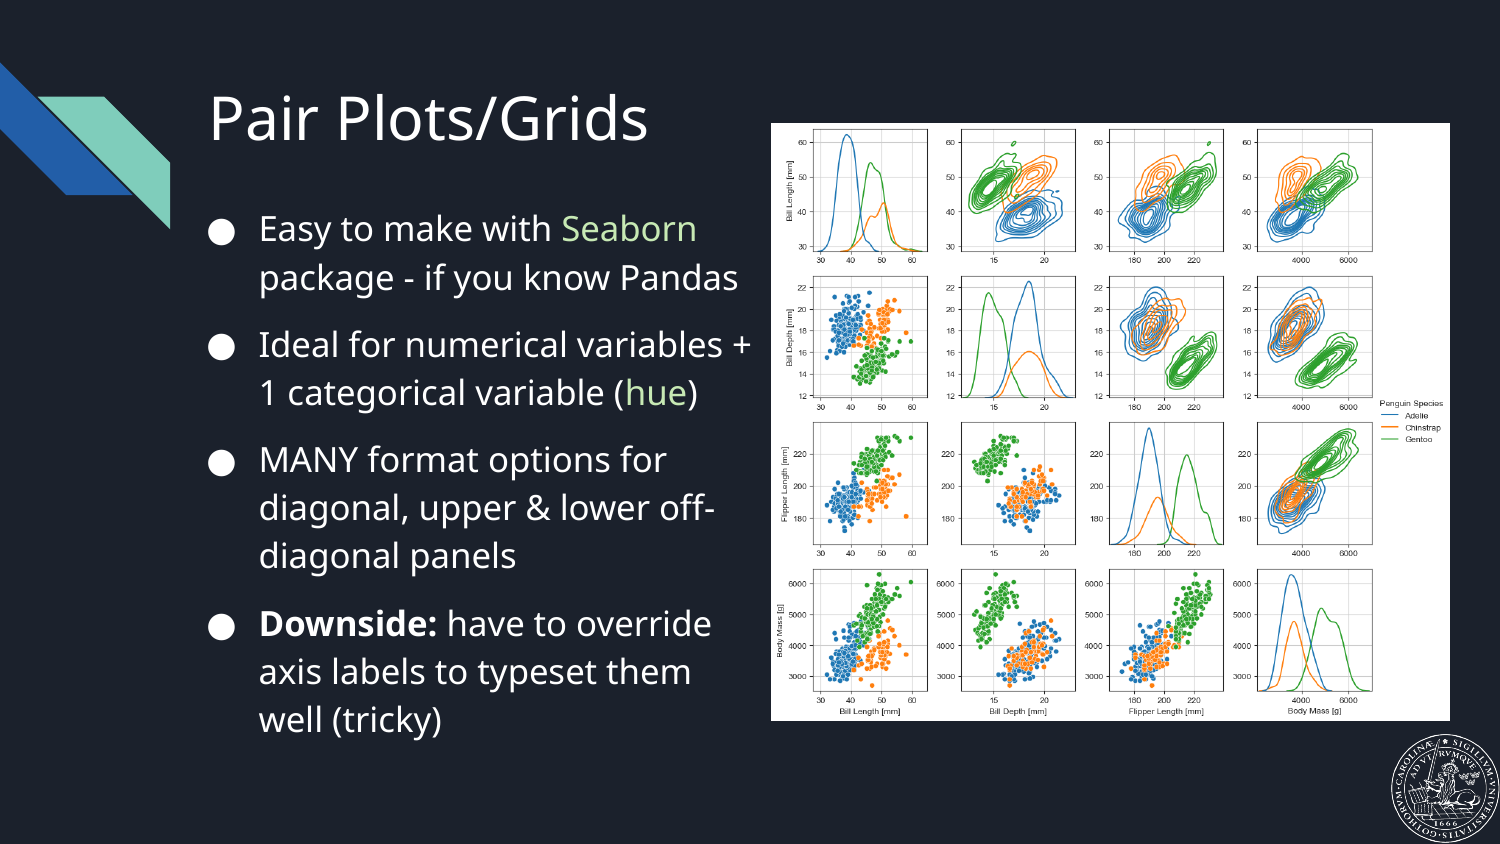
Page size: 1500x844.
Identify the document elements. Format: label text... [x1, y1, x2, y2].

title Pair Plots/Grids [193, 64, 752, 185]
picture [1382, 724, 1500, 844]
picture [771, 123, 1450, 721]
list Easy to make with Seaborn package - if you know Pandas Ideal for numerical variables + 1 categorical variable (hue) MANY format options for diagonal, upper & lower off-diagonal panels Downside: have to override axis labels to typeset them well (tricky) [173, 185, 772, 765]
